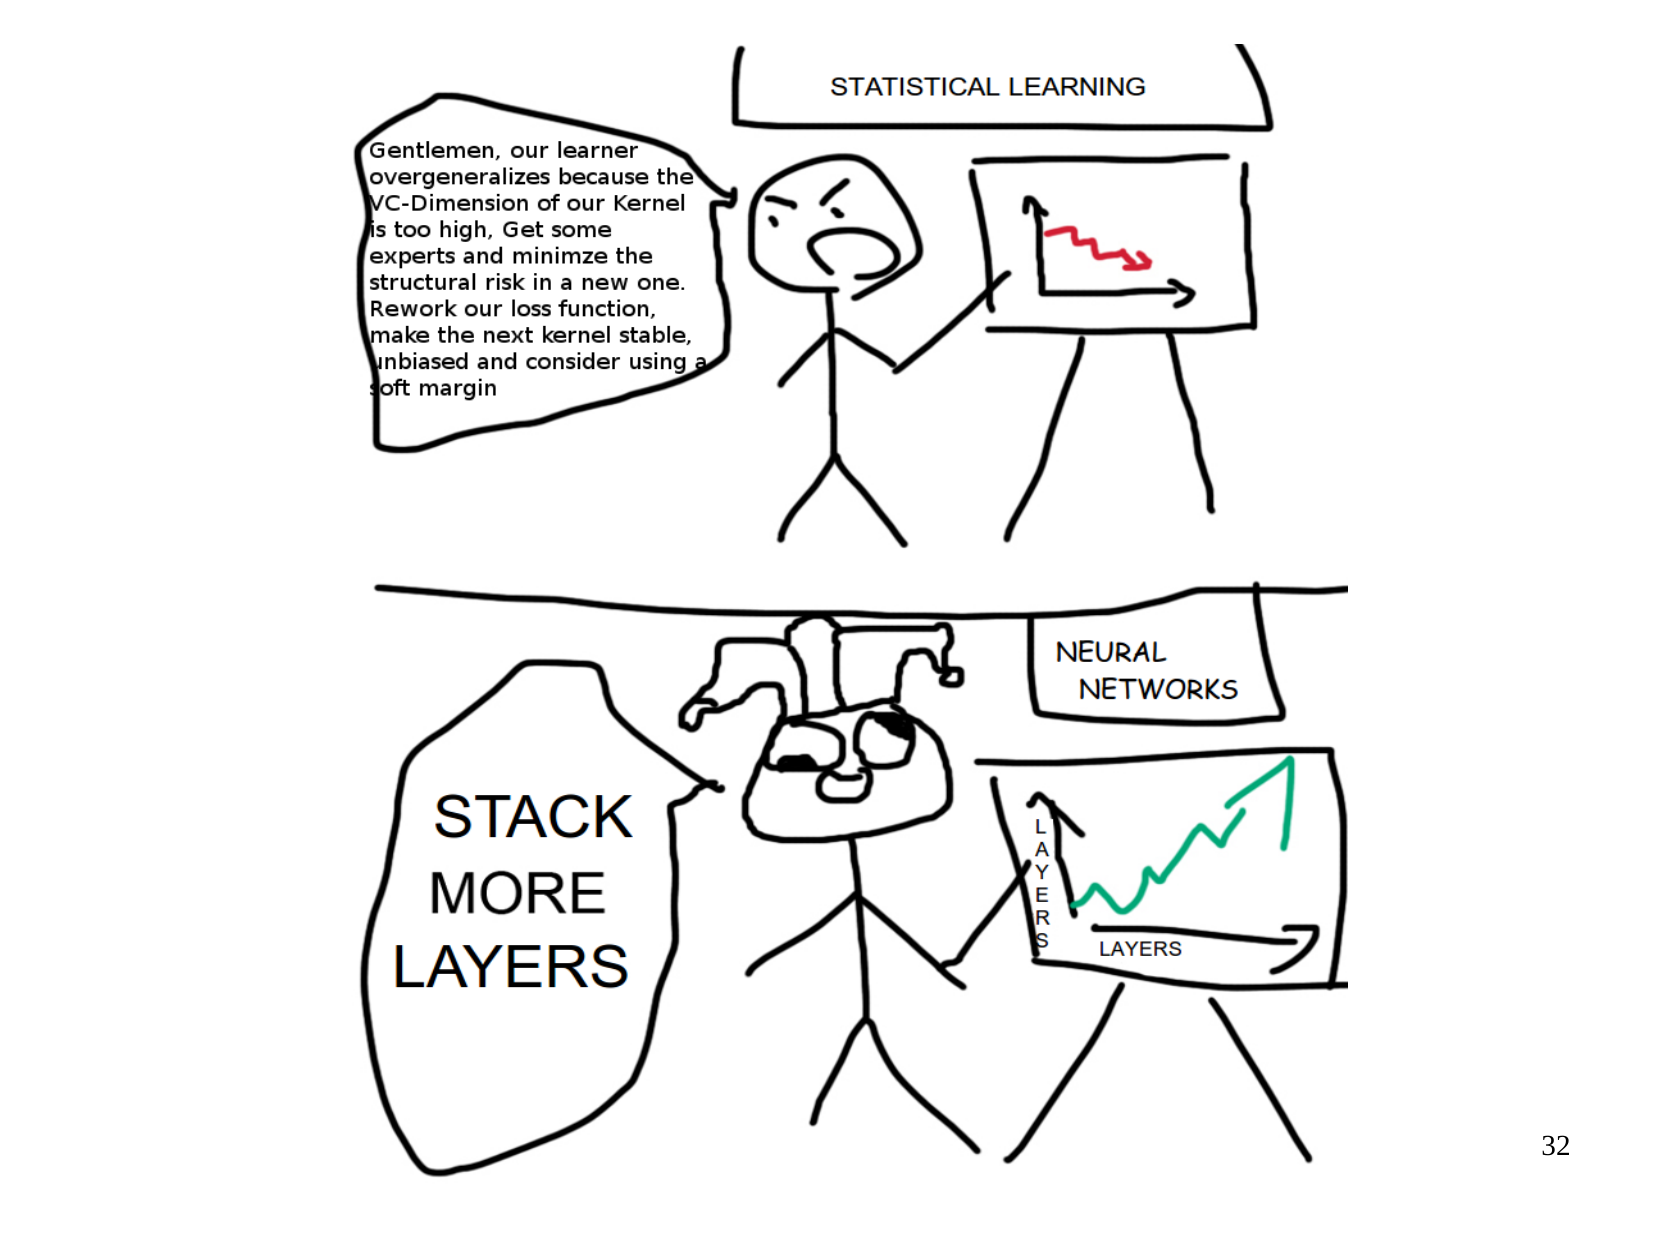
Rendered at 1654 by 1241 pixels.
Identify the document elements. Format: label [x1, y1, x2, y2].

picture [351, 44, 1348, 1196]
